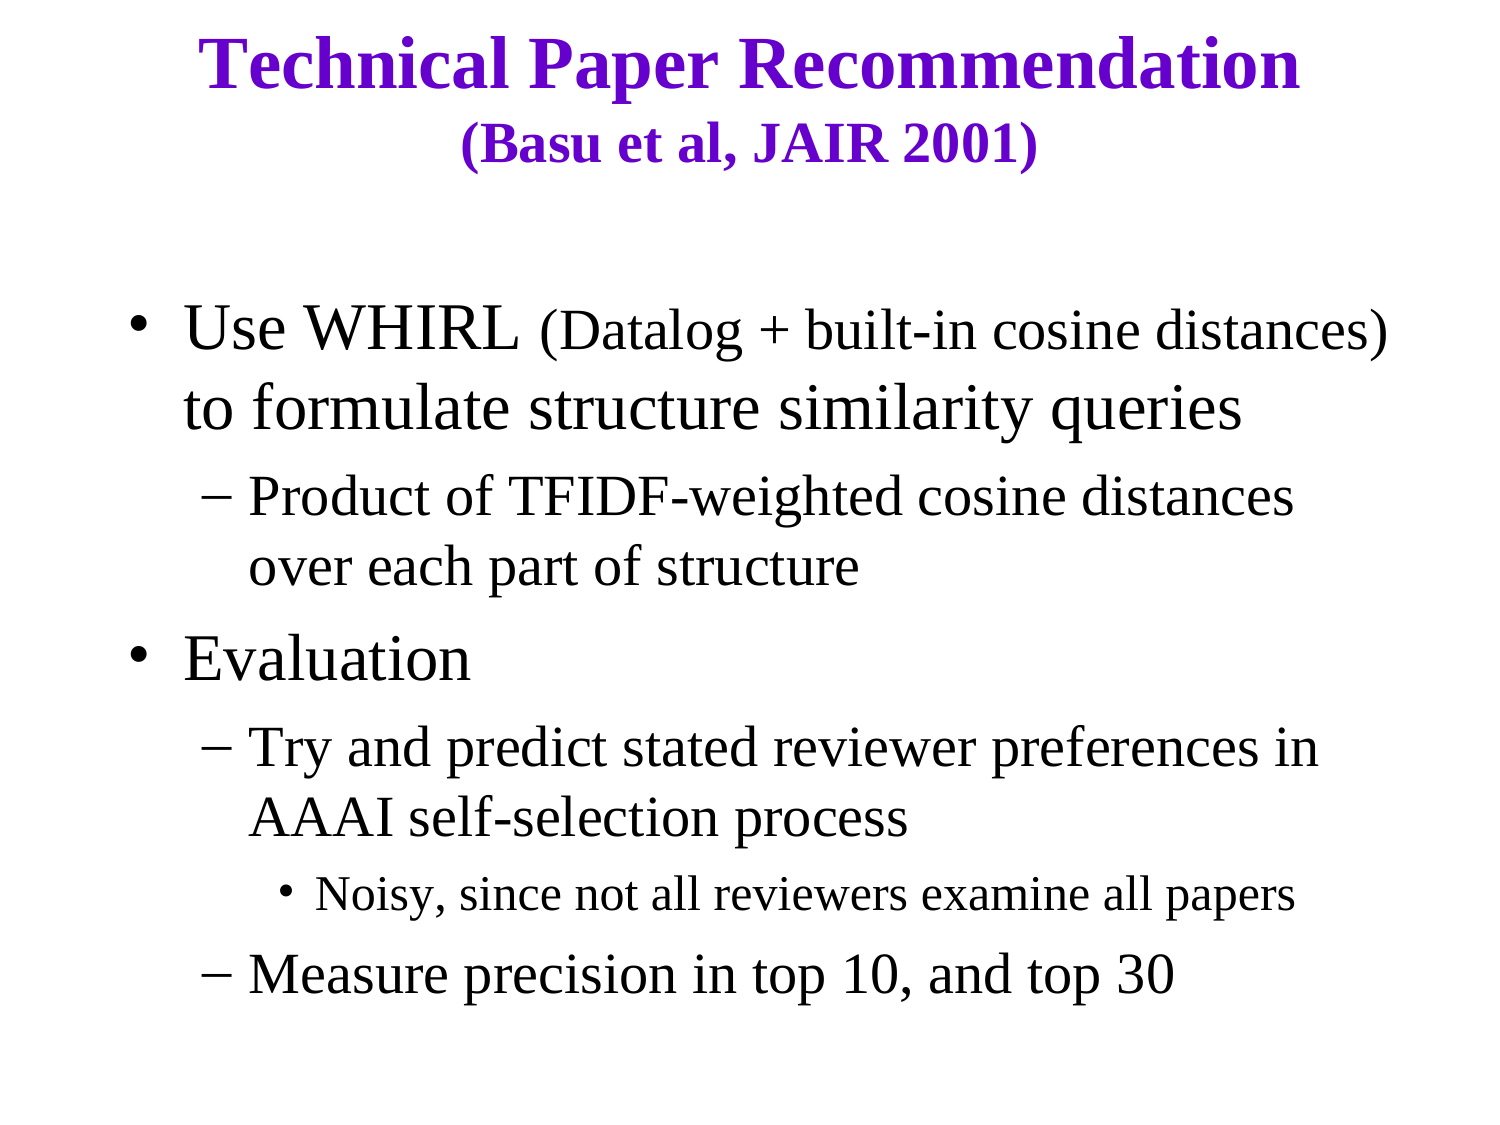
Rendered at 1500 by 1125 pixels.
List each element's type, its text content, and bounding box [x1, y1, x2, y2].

title Technical Paper Recommendation (Basu et al, JAIR 2001) [112, 0, 1388, 188]
list Use WHIRL (Datalog + built-in cosine distances) to formulate structure similarity queries Product of TFIDF-weighted cosine distances over each part of structure Evaluation Try and predict stated reviewer preferences in AAAI self-selection process Noisy, since not all reviewers examine all papers Measure precision in top 10, and top 30 [112, 274, 1425, 1038]
